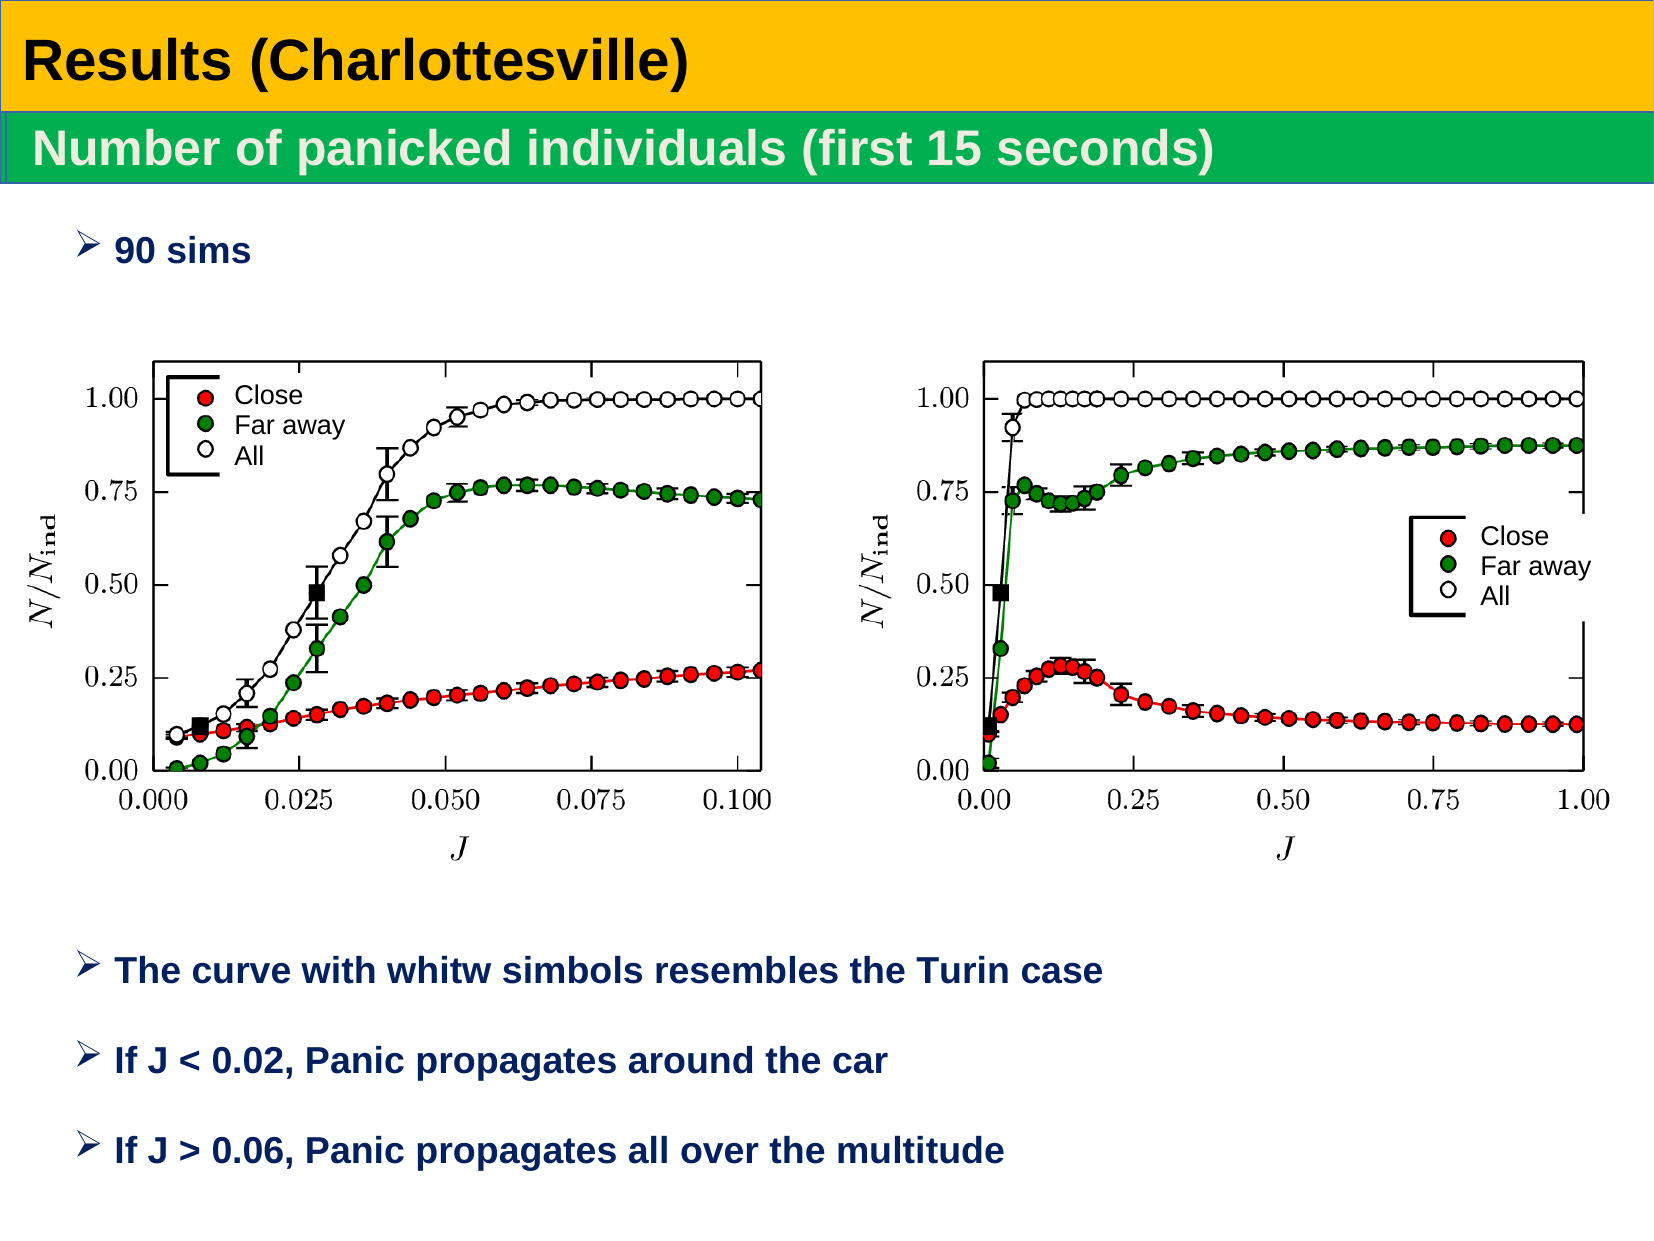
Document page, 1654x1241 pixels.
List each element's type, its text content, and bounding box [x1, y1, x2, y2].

text_box Close Far away All [219, 373, 361, 481]
picture [839, 336, 1636, 904]
text_box Number of panicked individuals (first 15 seconds) [17, 107, 1232, 183]
picture [7, 336, 803, 904]
text_box Close Far away All [1465, 513, 1607, 622]
text_box The curve with whitw simbols resembles the Turin case If J < 0.02, Panic propagates around the car If J > 0.06, Panic propagates all over the multitude [59, 938, 1619, 1179]
text_box 90 sims [59, 218, 1441, 279]
text_box [0, 0, 1654, 183]
text_box Results (Charlottesville) [7, 14, 1052, 95]
